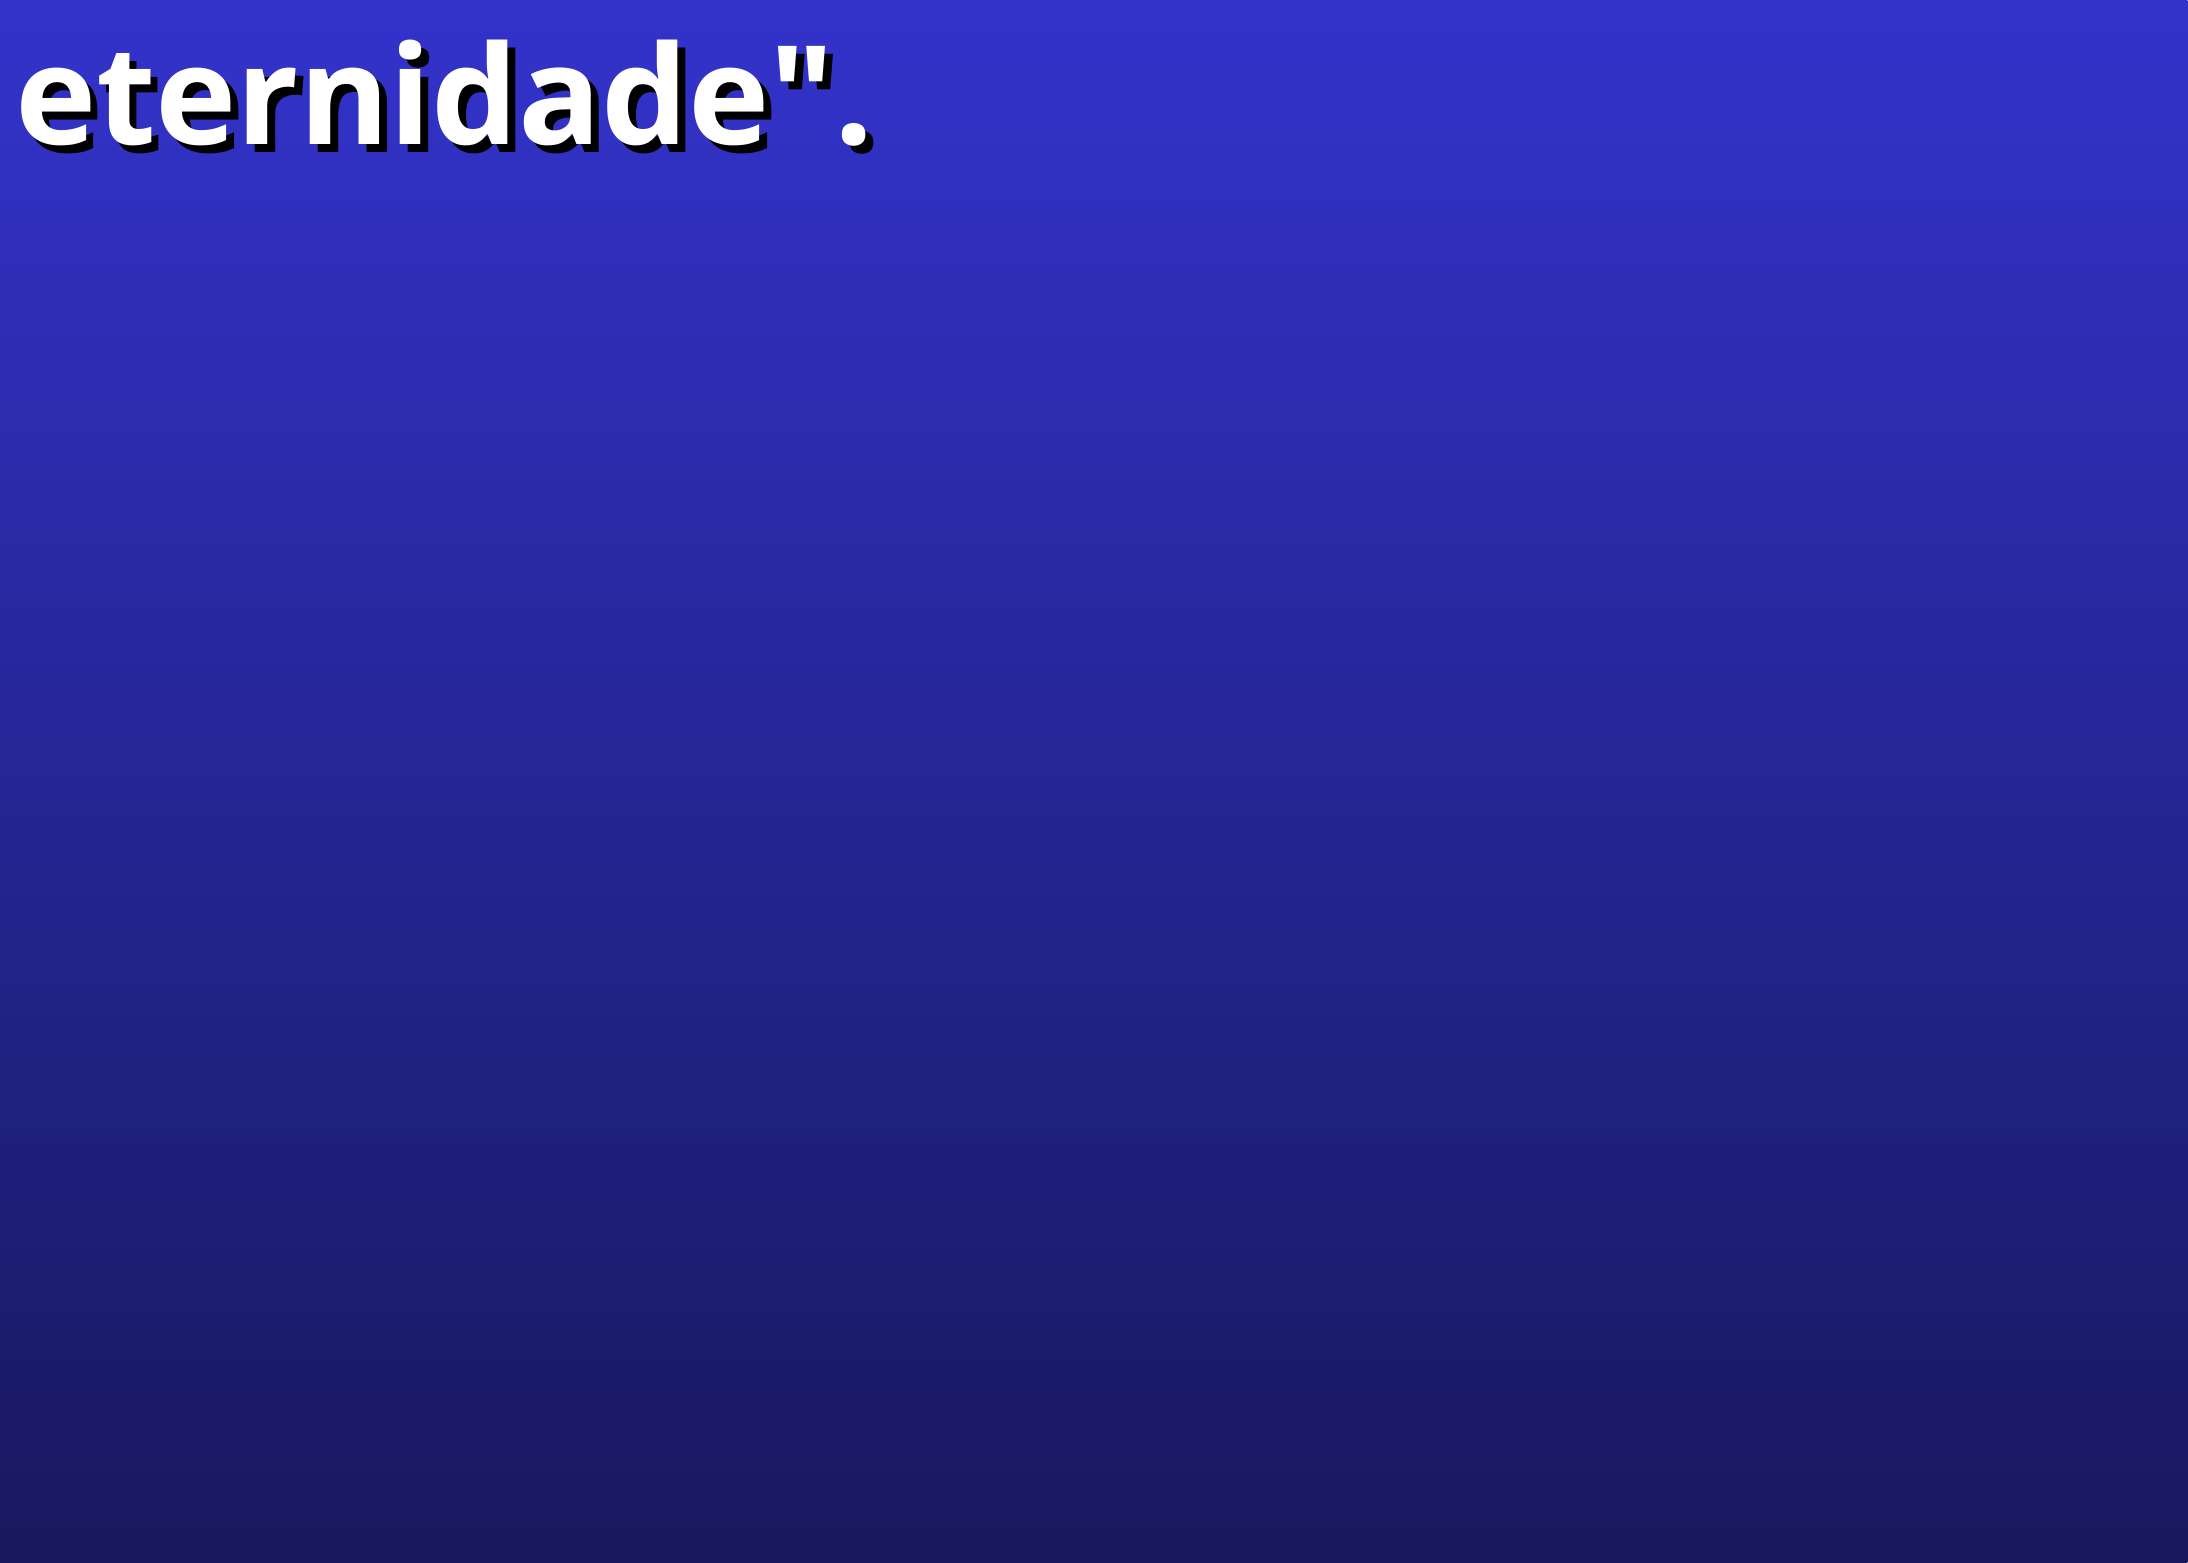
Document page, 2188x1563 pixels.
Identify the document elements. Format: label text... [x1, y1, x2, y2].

text_box eternidade". [0, 0, 2188, 181]
